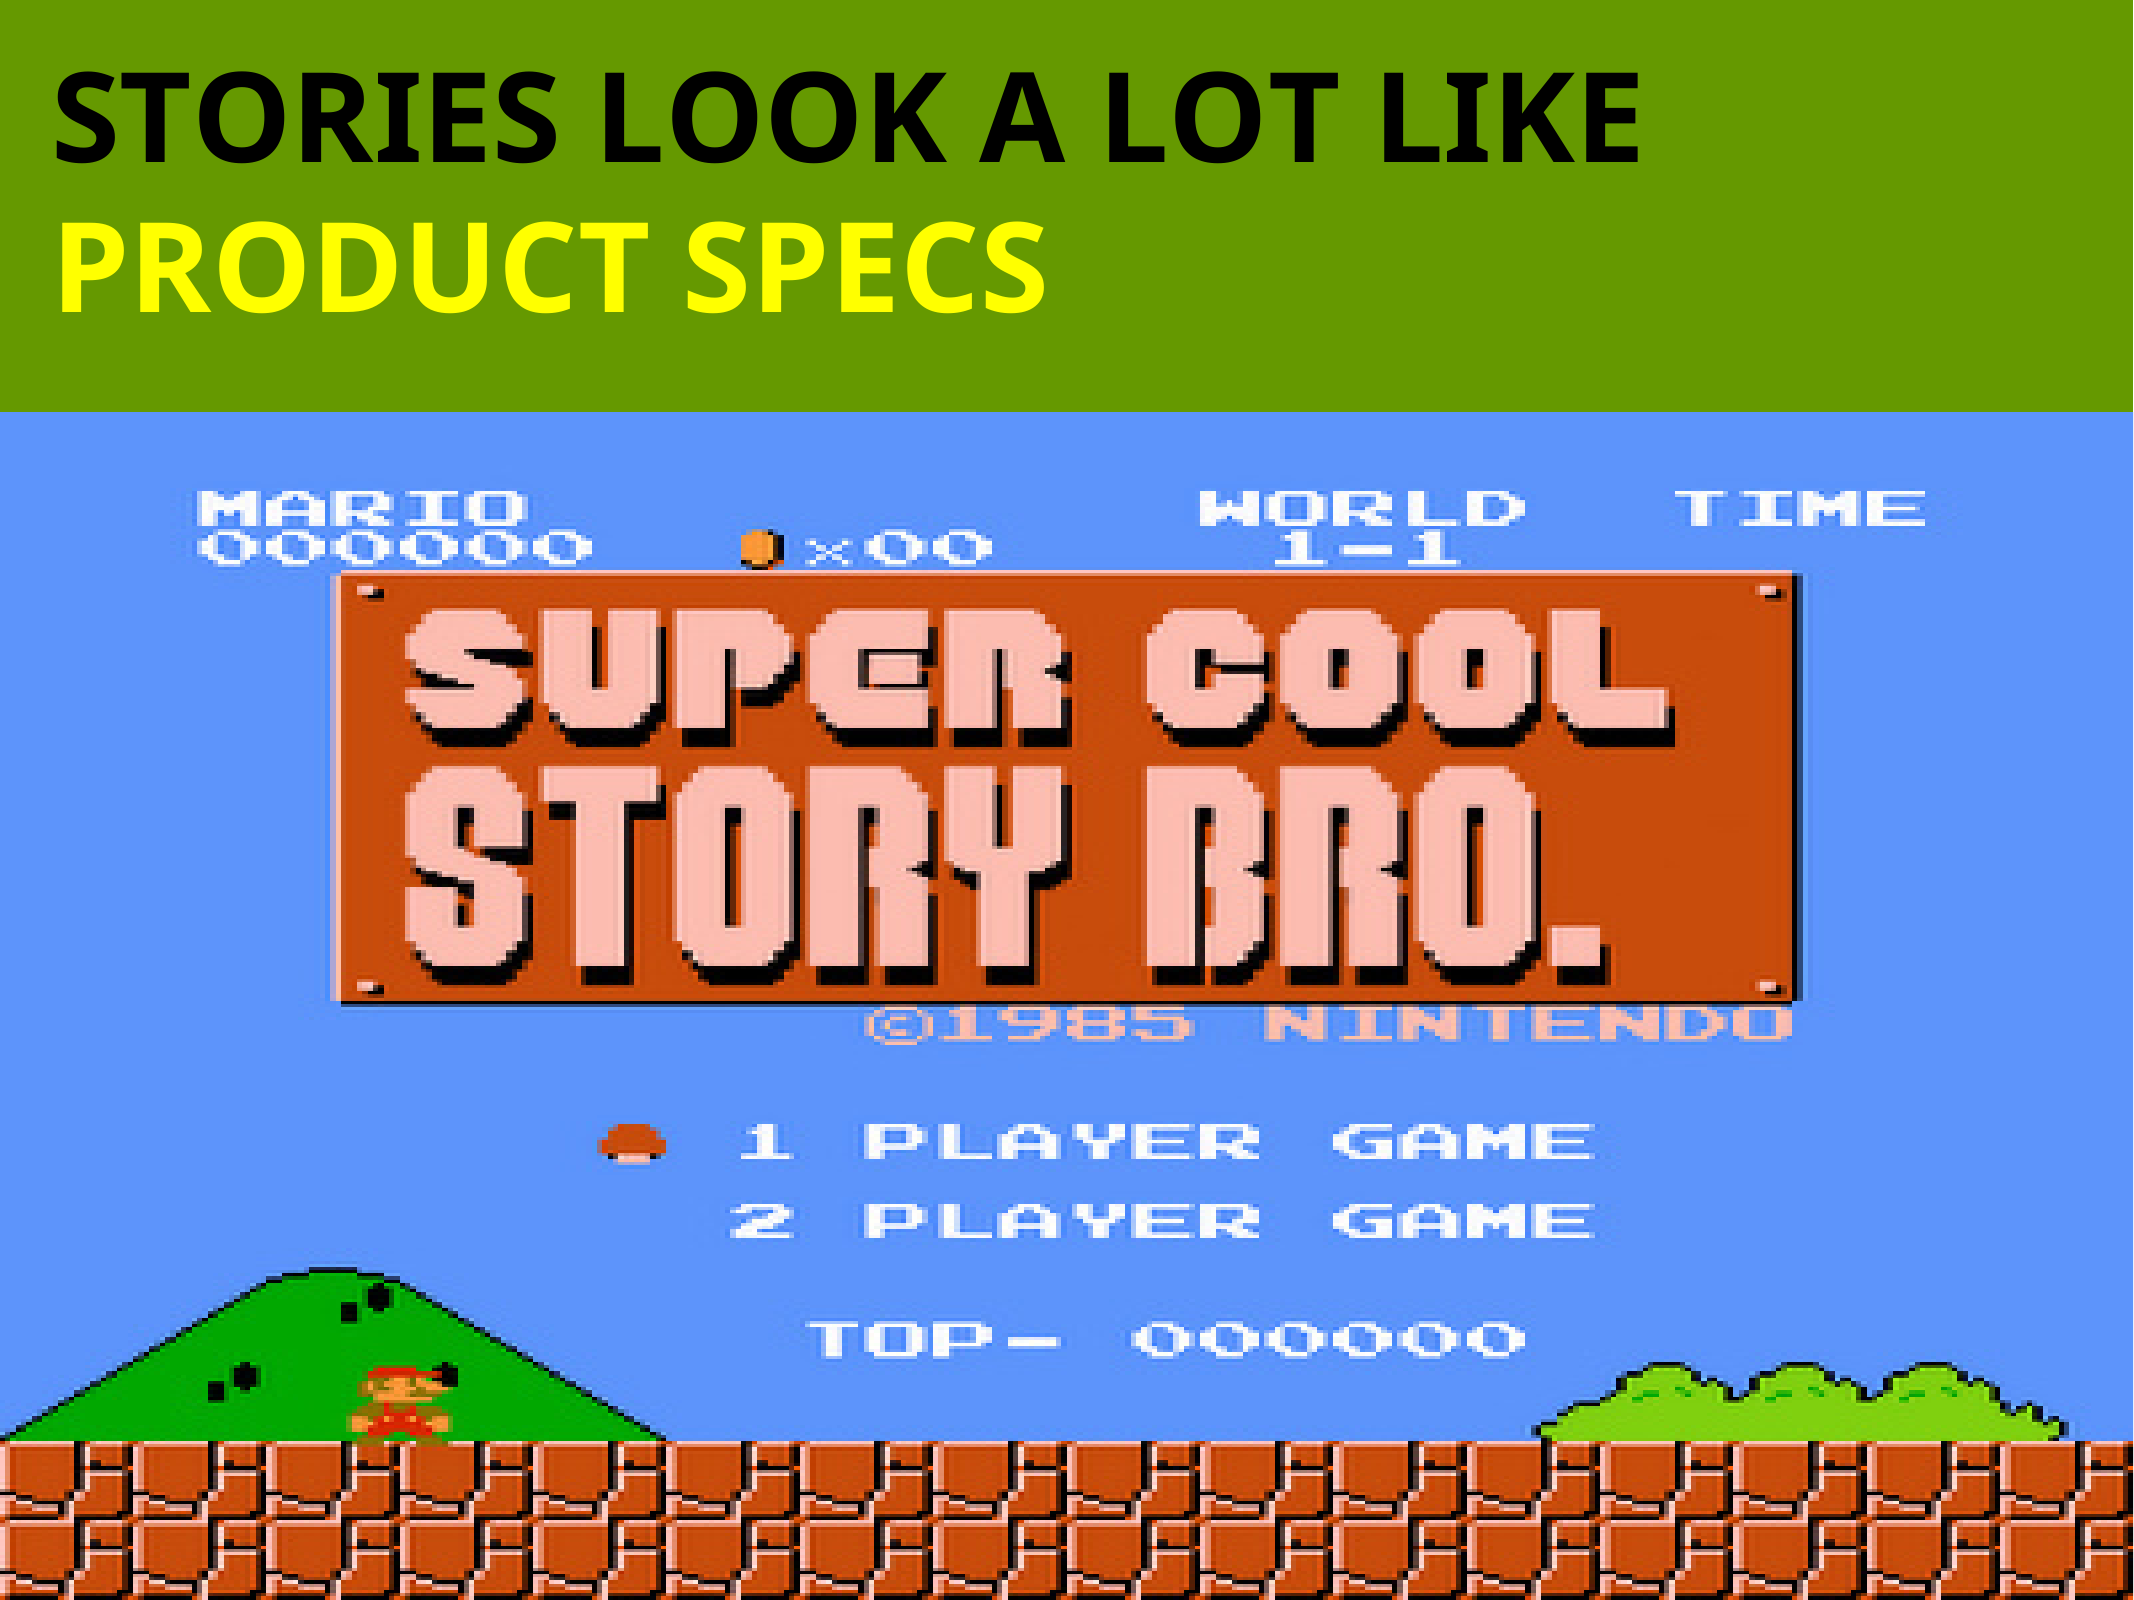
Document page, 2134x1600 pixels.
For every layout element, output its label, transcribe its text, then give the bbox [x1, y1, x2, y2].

picture [0, 412, 2134, 1600]
text_box STORIES LOOK A LOT LIKE PRODUCT SPECS [41, 37, 2063, 412]
